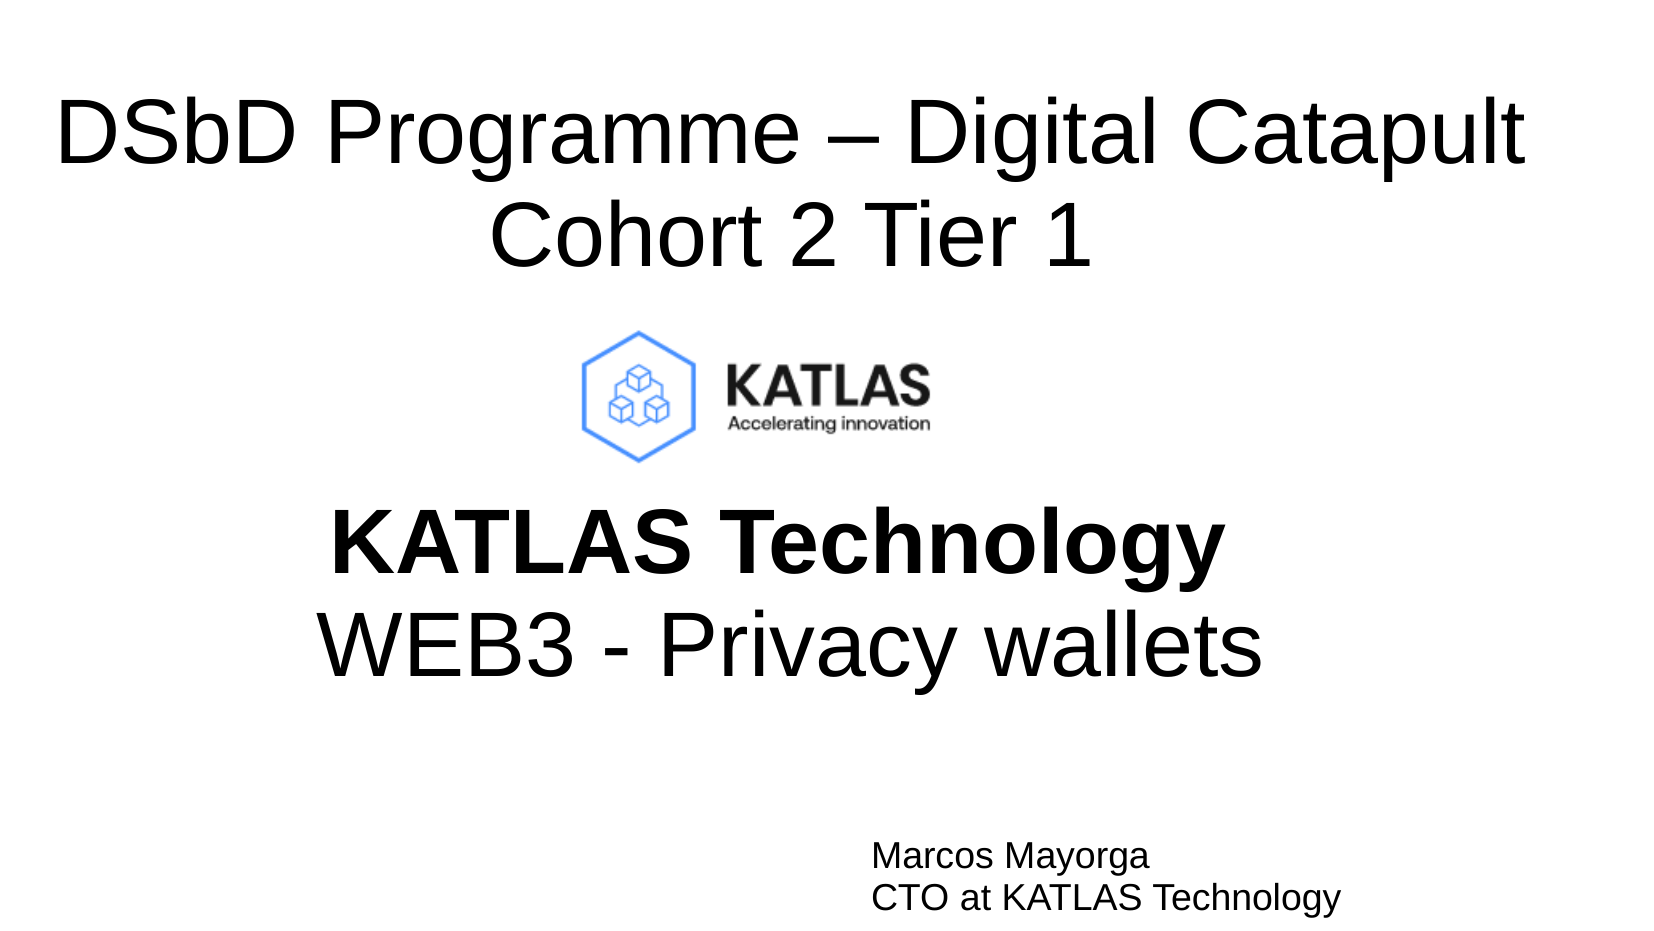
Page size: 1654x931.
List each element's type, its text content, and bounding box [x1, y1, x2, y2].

picture [547, 318, 975, 473]
title DSbD Programme – Digital Catapult Cohort 2 Tier 1 KATLAS Technology WEB3 - Privacy wallets [47, 29, 1536, 850]
text_box Marcos Mayorga CTO at KATLAS Technology [856, 826, 1565, 926]
